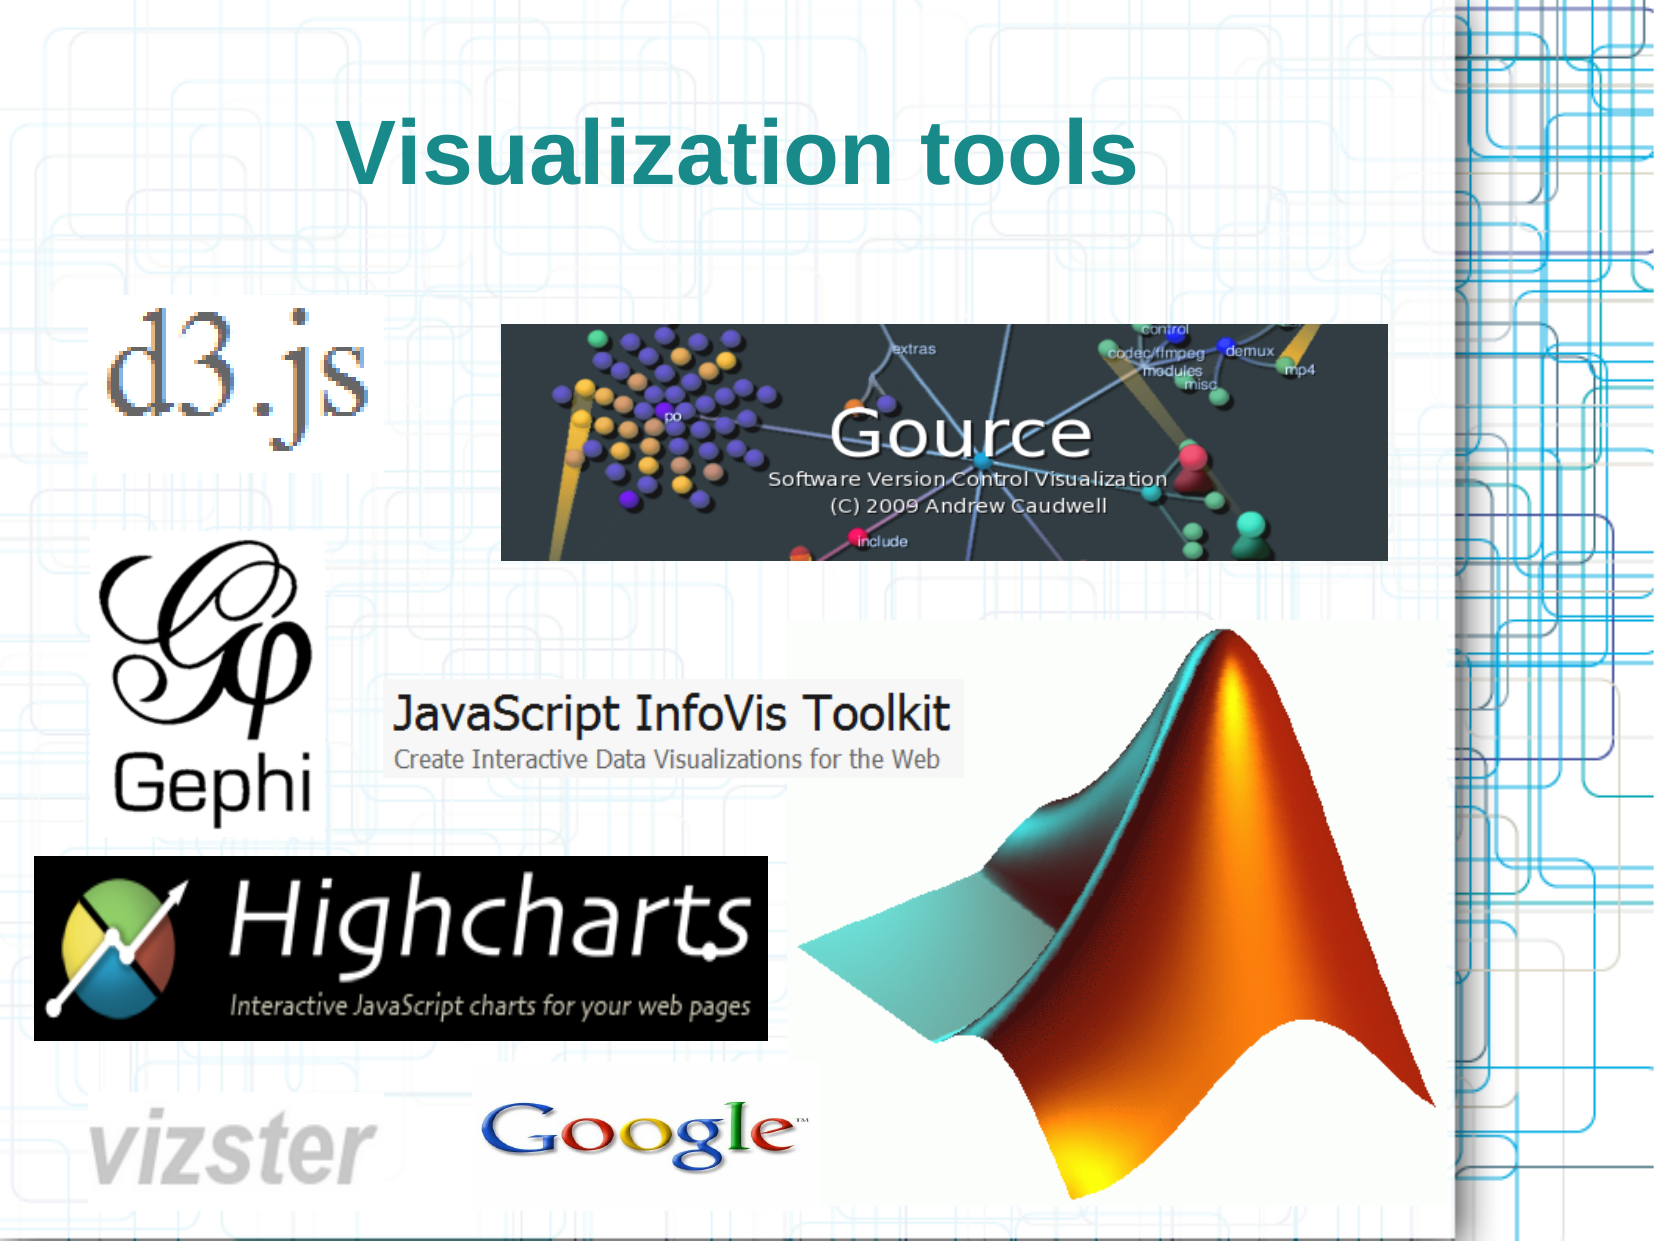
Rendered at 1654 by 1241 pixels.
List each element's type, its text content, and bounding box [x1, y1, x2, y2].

title Visualization tools [59, 49, 1418, 257]
picture [0, 0, 1654, 1241]
